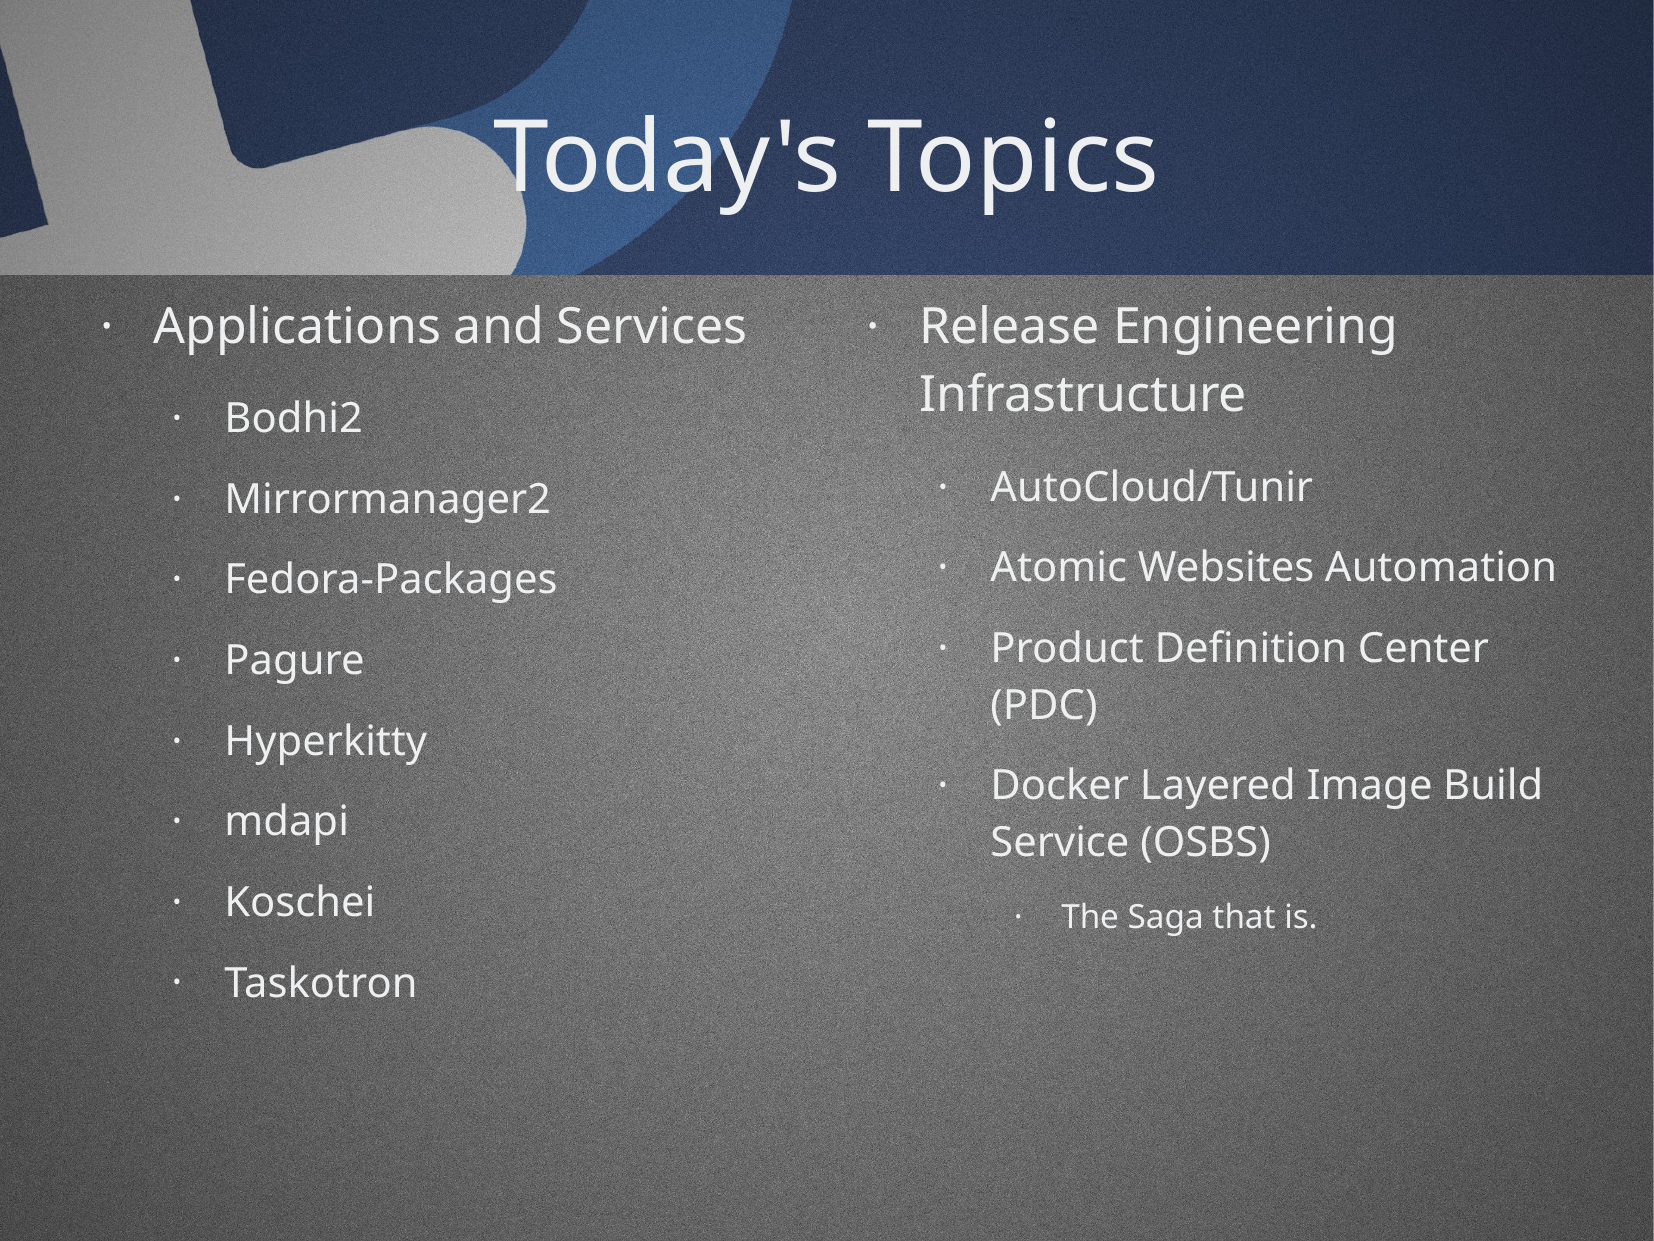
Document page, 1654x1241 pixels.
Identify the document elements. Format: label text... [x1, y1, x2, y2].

title Today's Topics [82, 49, 1571, 257]
list Release Engineering Infrastructure AutoCloud/Tunir Atomic Websites Automation Product Definition Center (PDC) Docker Layered Image Build Service (OSBS) The Saga that is. [848, 290, 1568, 1010]
picture [0, 0, 1654, 1241]
list Applications and Services Bodhi2 Mirrormanager2 Fedora-Packages Pagure Hyperkitty mdapi Koschei Taskotron [82, 290, 809, 1010]
